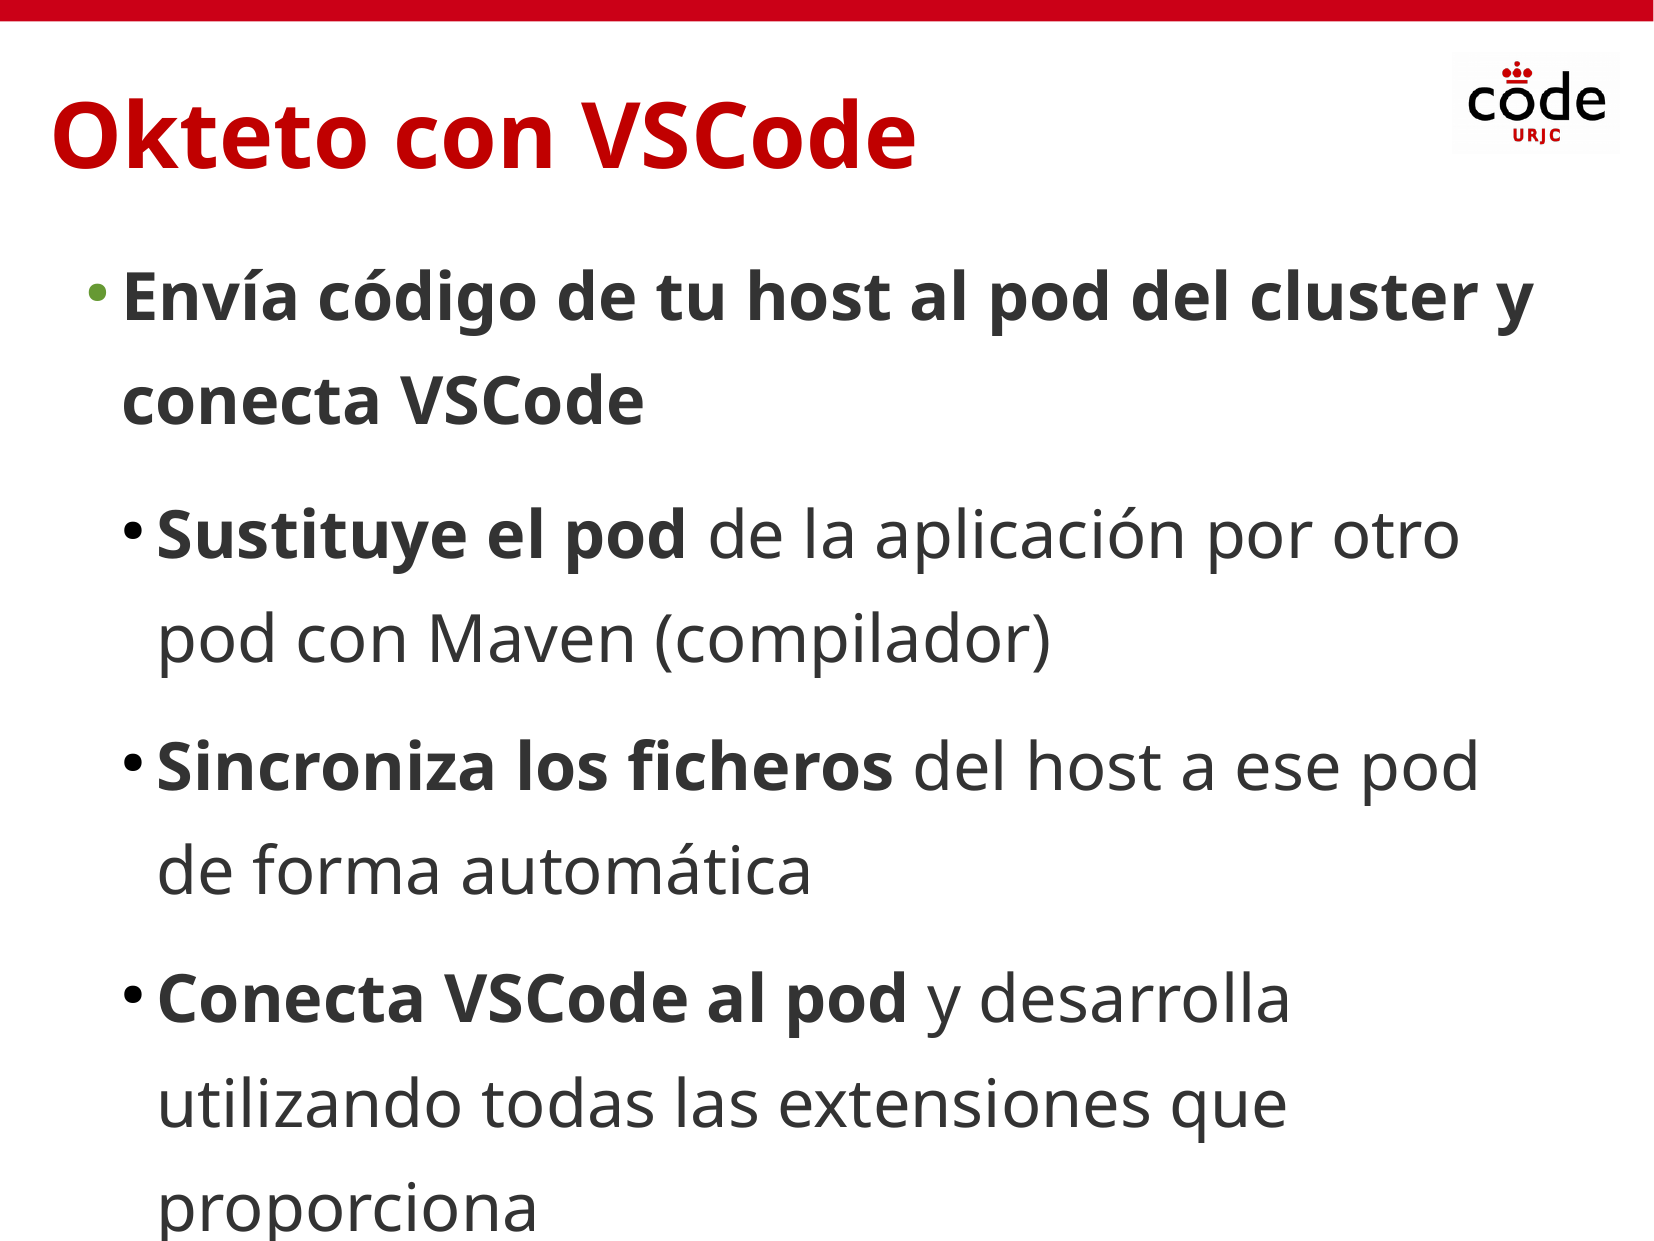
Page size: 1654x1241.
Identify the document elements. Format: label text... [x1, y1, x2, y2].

picture [1452, 52, 1620, 154]
list Envía código de tu host al pod del cluster y conecta VSCode Sustituye el pod de la aplicación por otro pod con Maven (compilador) Sincroniza los ficheros del host a ese pod de forma automática Conecta VSCode al pod y desarrolla utilizando todas las extensiones que proporciona [85, 235, 1574, 1012]
title Okteto con VSCode [34, 62, 1437, 126]
